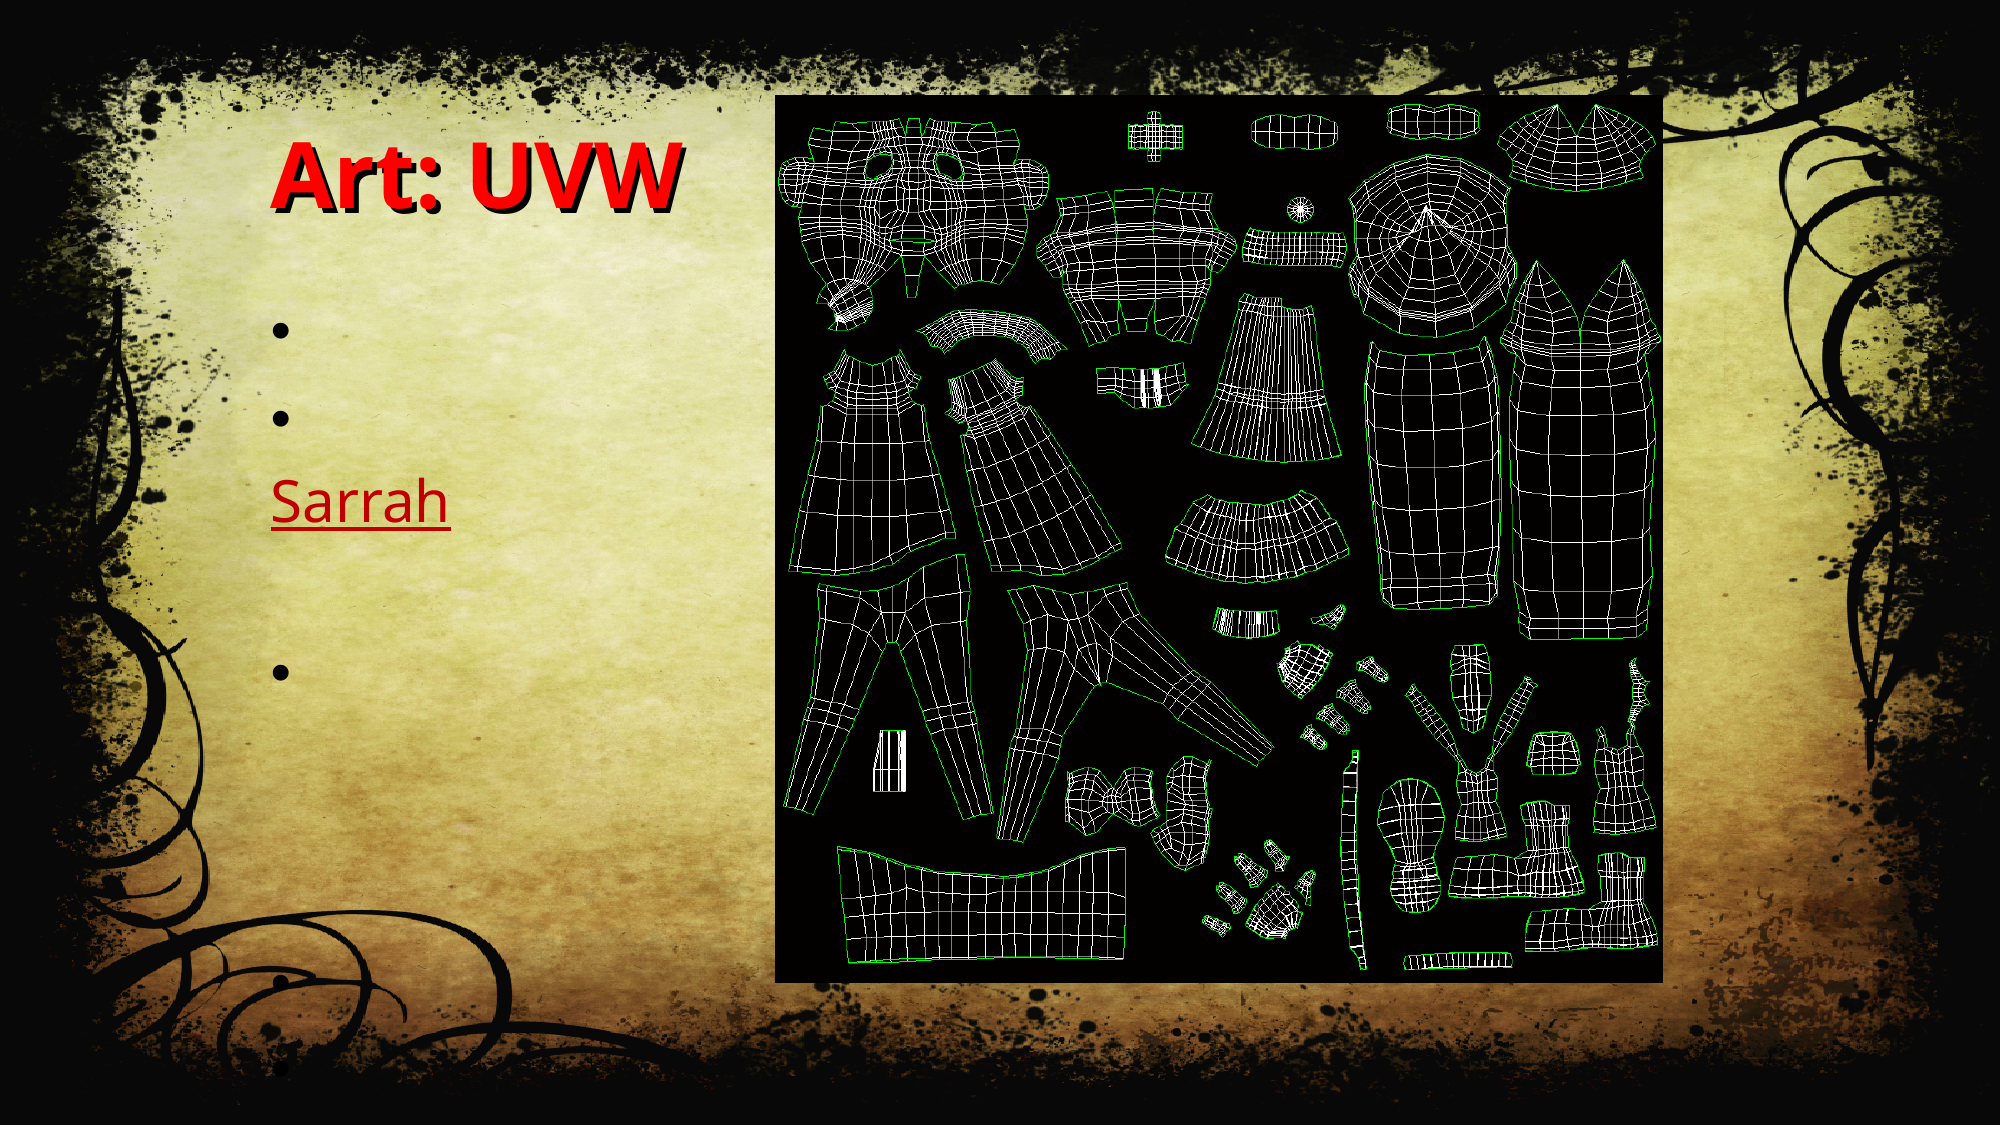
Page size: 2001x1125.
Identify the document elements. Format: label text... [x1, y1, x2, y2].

list Sarrah [255, 288, 1981, 1002]
picture [775, 95, 1663, 983]
title Art: UVW [255, 70, 1981, 288]
